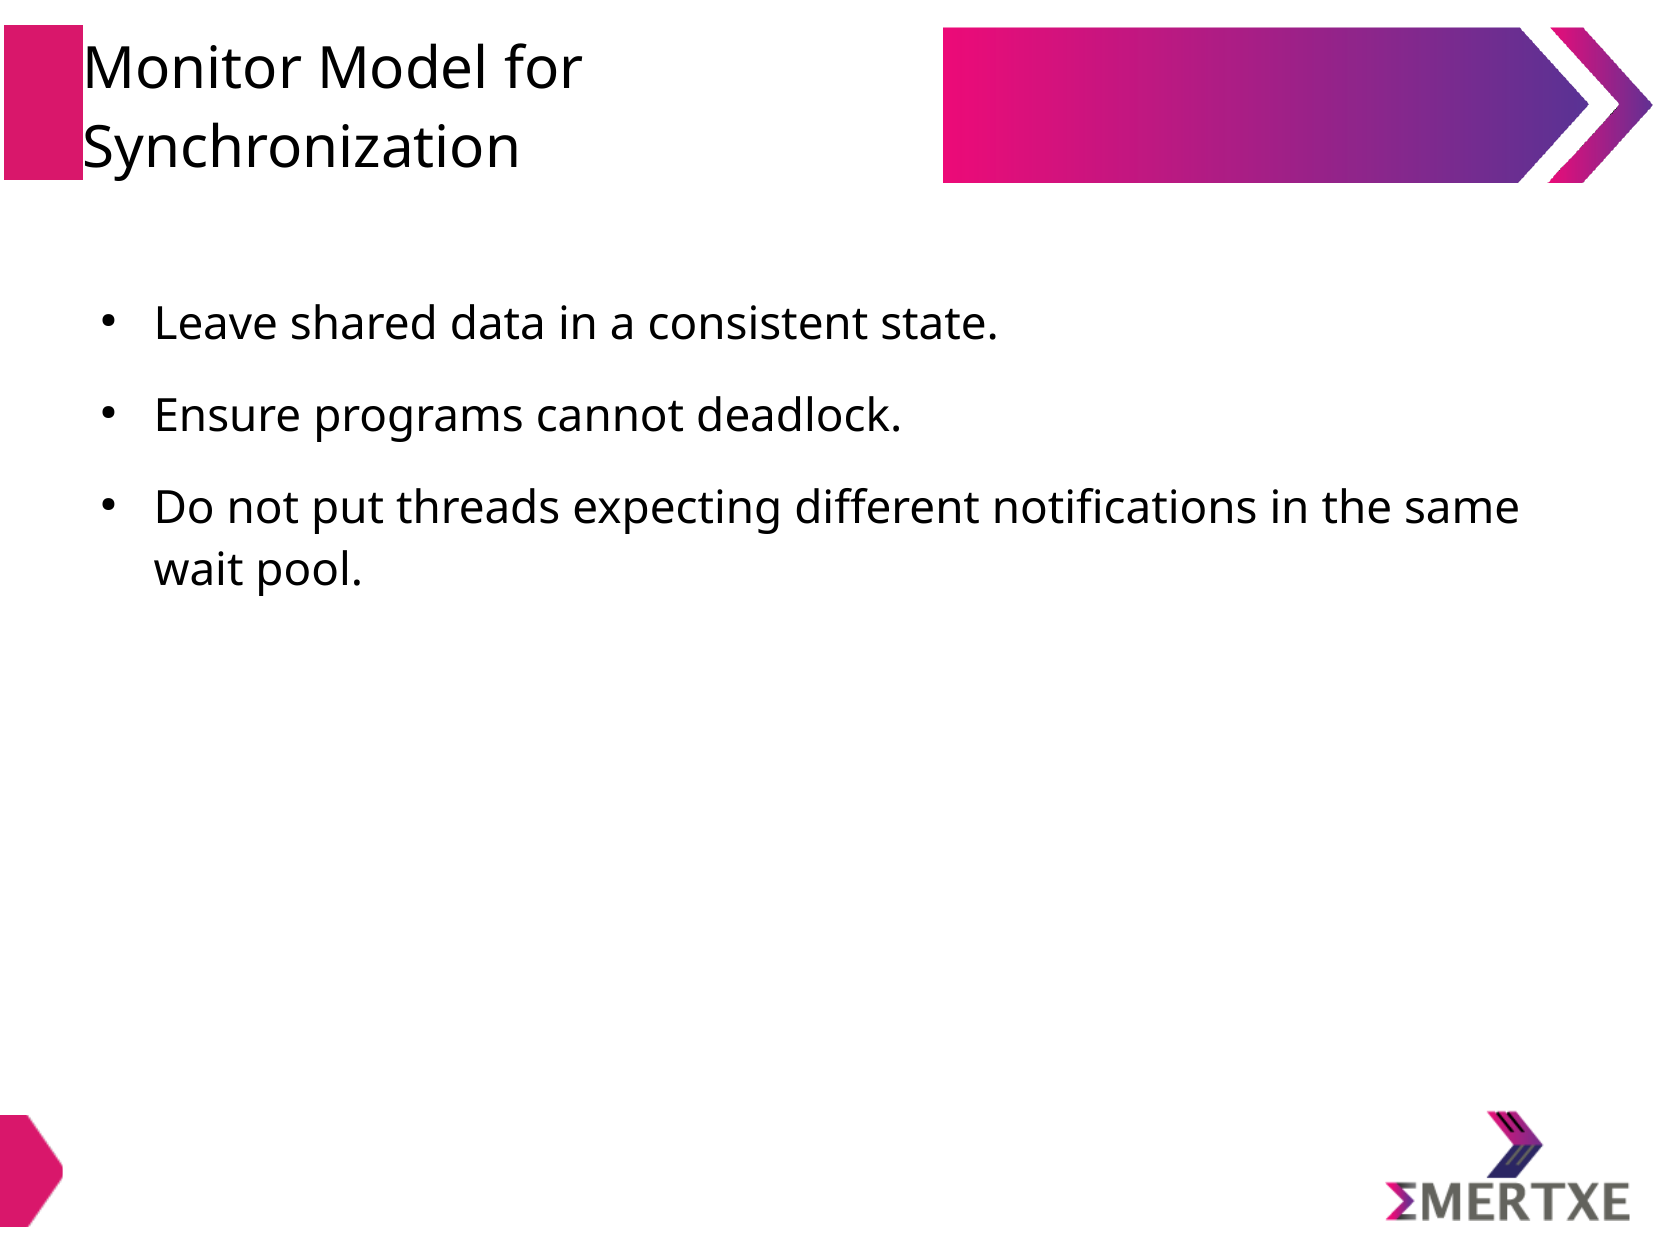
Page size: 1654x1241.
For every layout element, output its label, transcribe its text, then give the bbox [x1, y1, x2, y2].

title Monitor Model for Synchronization [82, 2, 1571, 210]
picture [1571, 27, 1653, 183]
list Leave shared data in a consistent state. Ensure programs cannot deadlock. Do not put threads expecting different notifications in the same wait pool. [82, 290, 1571, 1010]
picture [1385, 1107, 1631, 1221]
